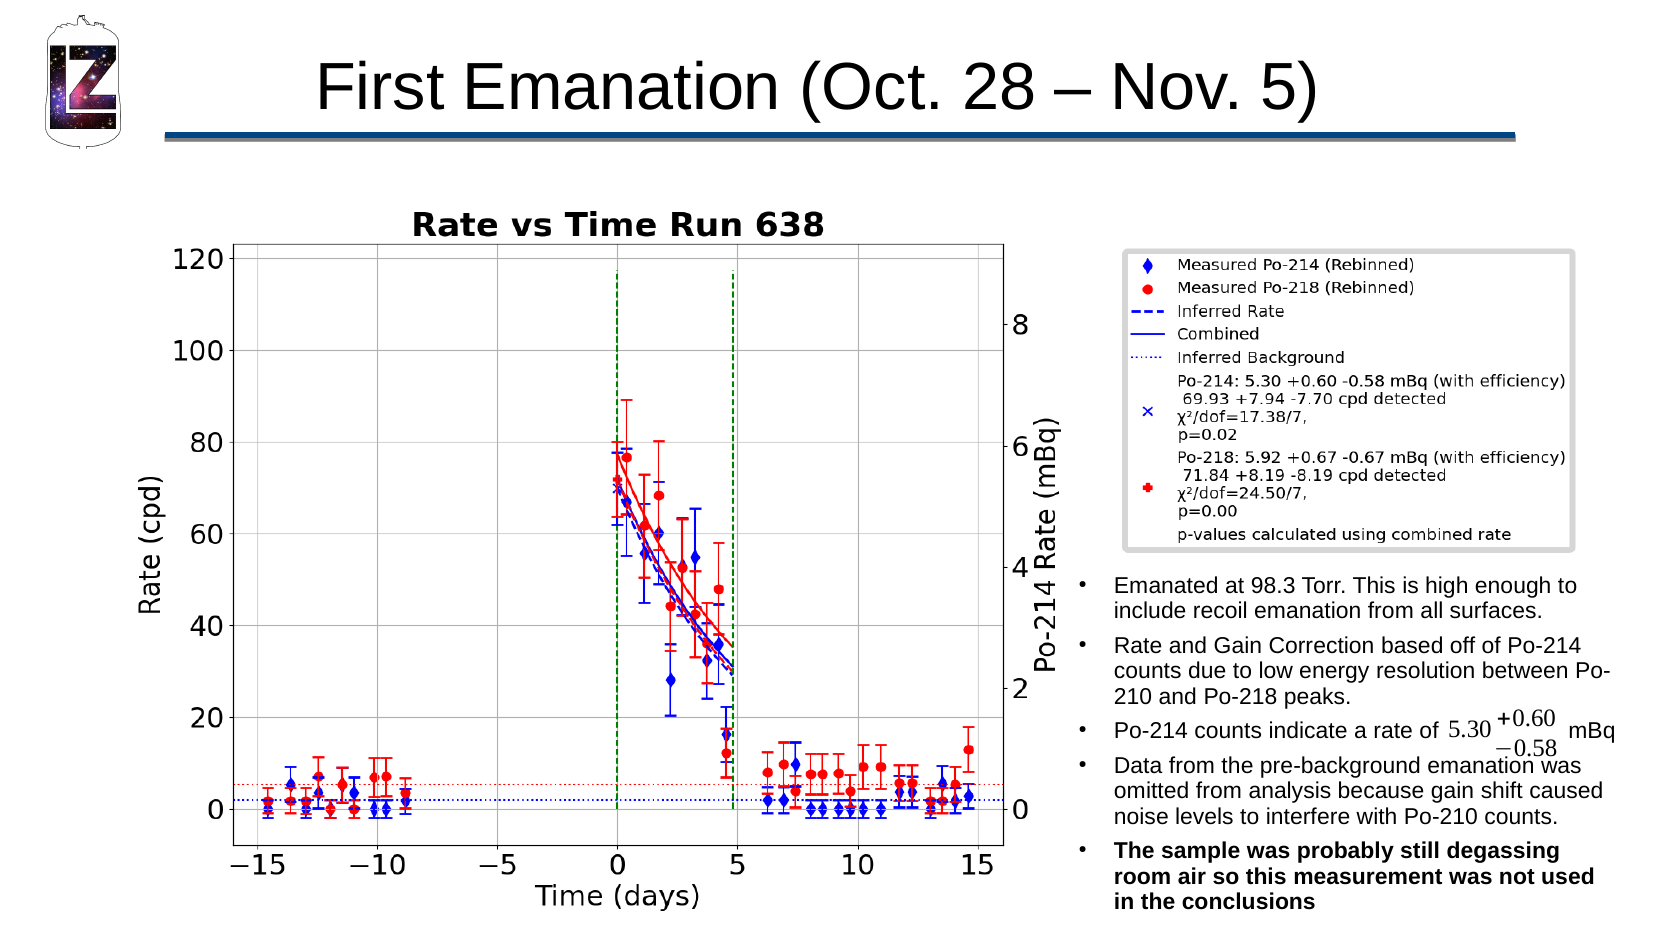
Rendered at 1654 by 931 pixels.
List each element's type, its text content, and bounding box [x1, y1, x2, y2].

chart [0, 508, 1654, 550]
chart [766, 434, 885, 494]
picture [30, 550, 1651, 931]
title First Emanation (Oct. 28 – Nov. 5) [165, 30, 1516, 143]
picture [15, 15, 1651, 508]
text_box Emanated at 98.3 Torr. This is high enough to include recoil emanation from all surfaces. Rate and Gain Correction based off of Po-214 counts due to low energy resolution between Po-210 and Po-218 peaks. Po-214 counts indicate a rate of mBq Data from the pre-background emanation was omitted from analysis because gain shift caused noise levels to interfere with Po-210 counts. The sample was probably still degassing room air so this measurement was not used in the conclusions [1063, 564, 1634, 922]
chart [1441, 705, 1561, 764]
